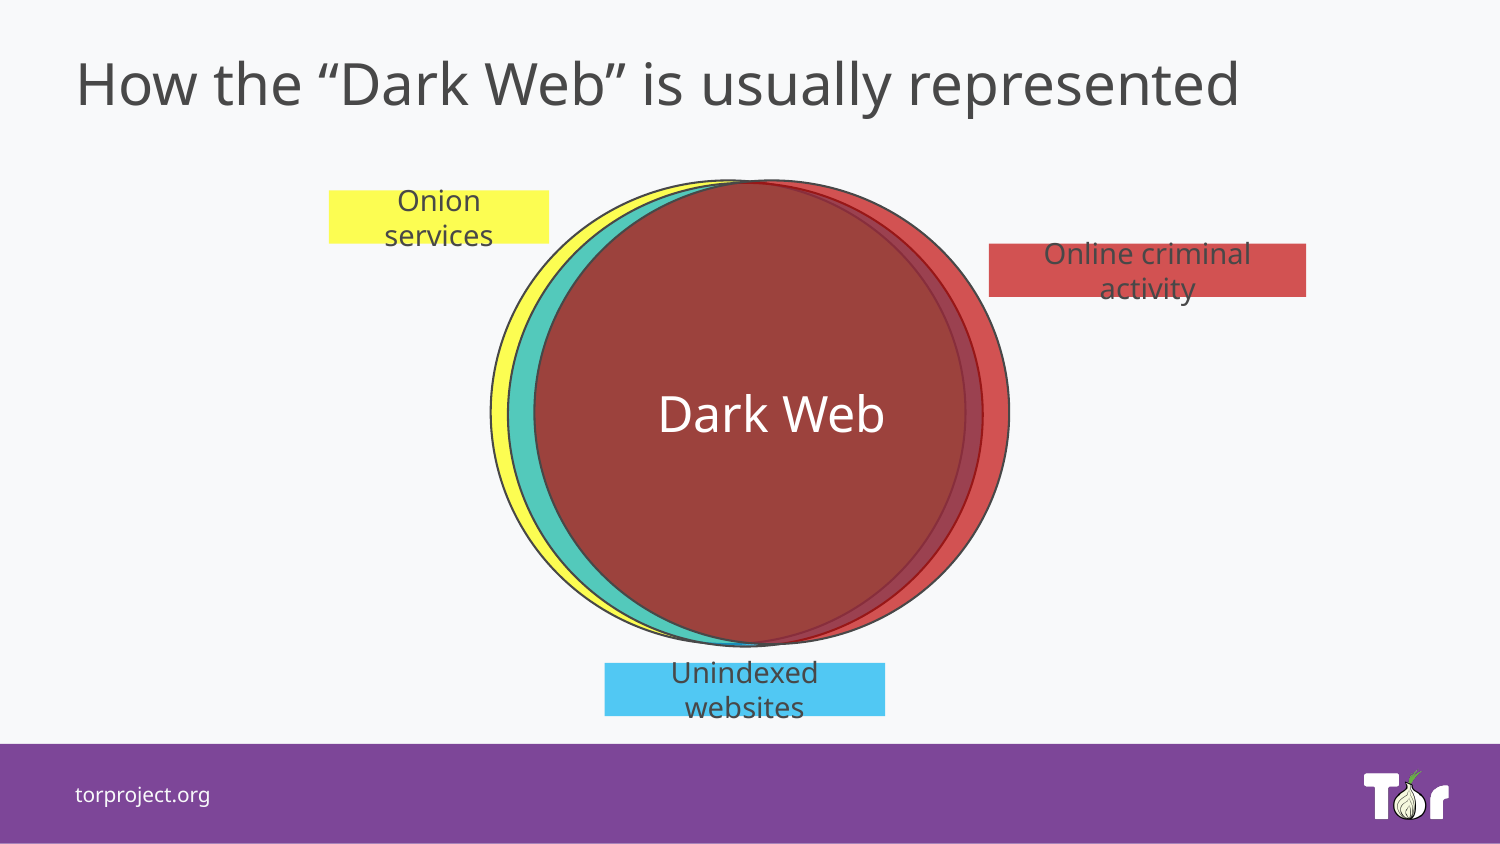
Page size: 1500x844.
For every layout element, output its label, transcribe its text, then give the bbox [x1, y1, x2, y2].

text_box Unindexed websites [604, 662, 886, 717]
text_box Online criminal activity [988, 243, 1307, 297]
text_box Onion services [328, 190, 550, 244]
title How the “Dark Web” is usually represented [75, 46, 1436, 141]
text_box Dark Web [534, 180, 1010, 645]
picture [1364, 768, 1449, 820]
text_box [490, 180, 773, 647]
